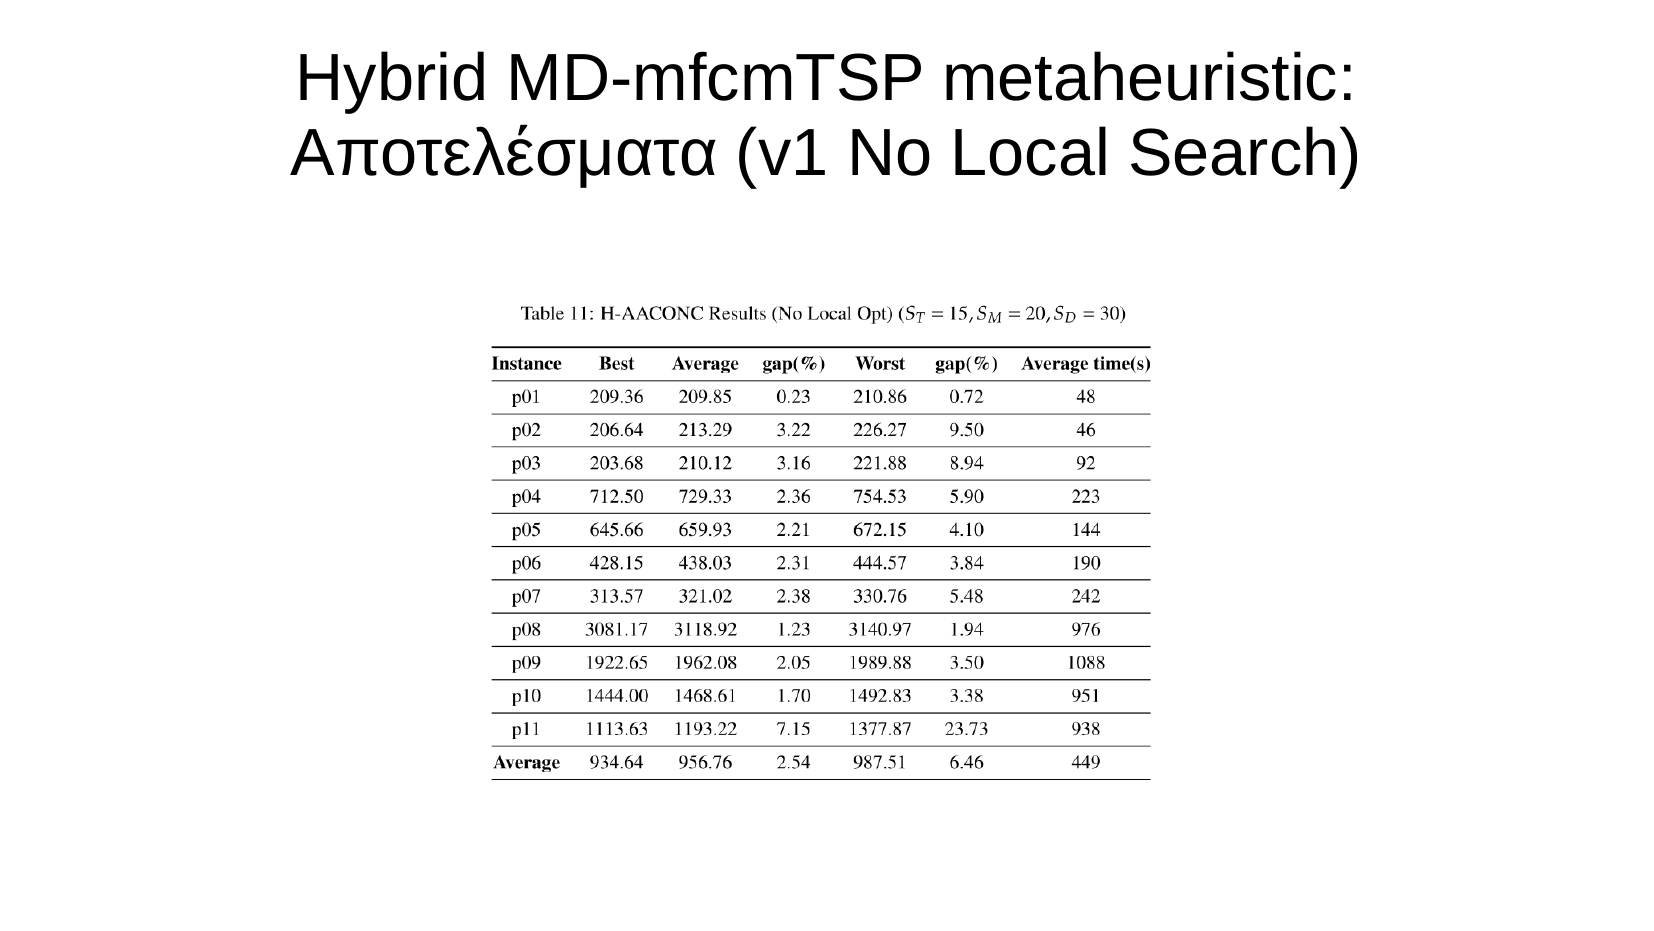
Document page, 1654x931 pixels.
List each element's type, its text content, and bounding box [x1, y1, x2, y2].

title Hybrid MD-mfcmTSP metaheuristic: Αποτελέσματα (v1 No Local Search) [82, 37, 1571, 193]
picture [484, 299, 1163, 788]
